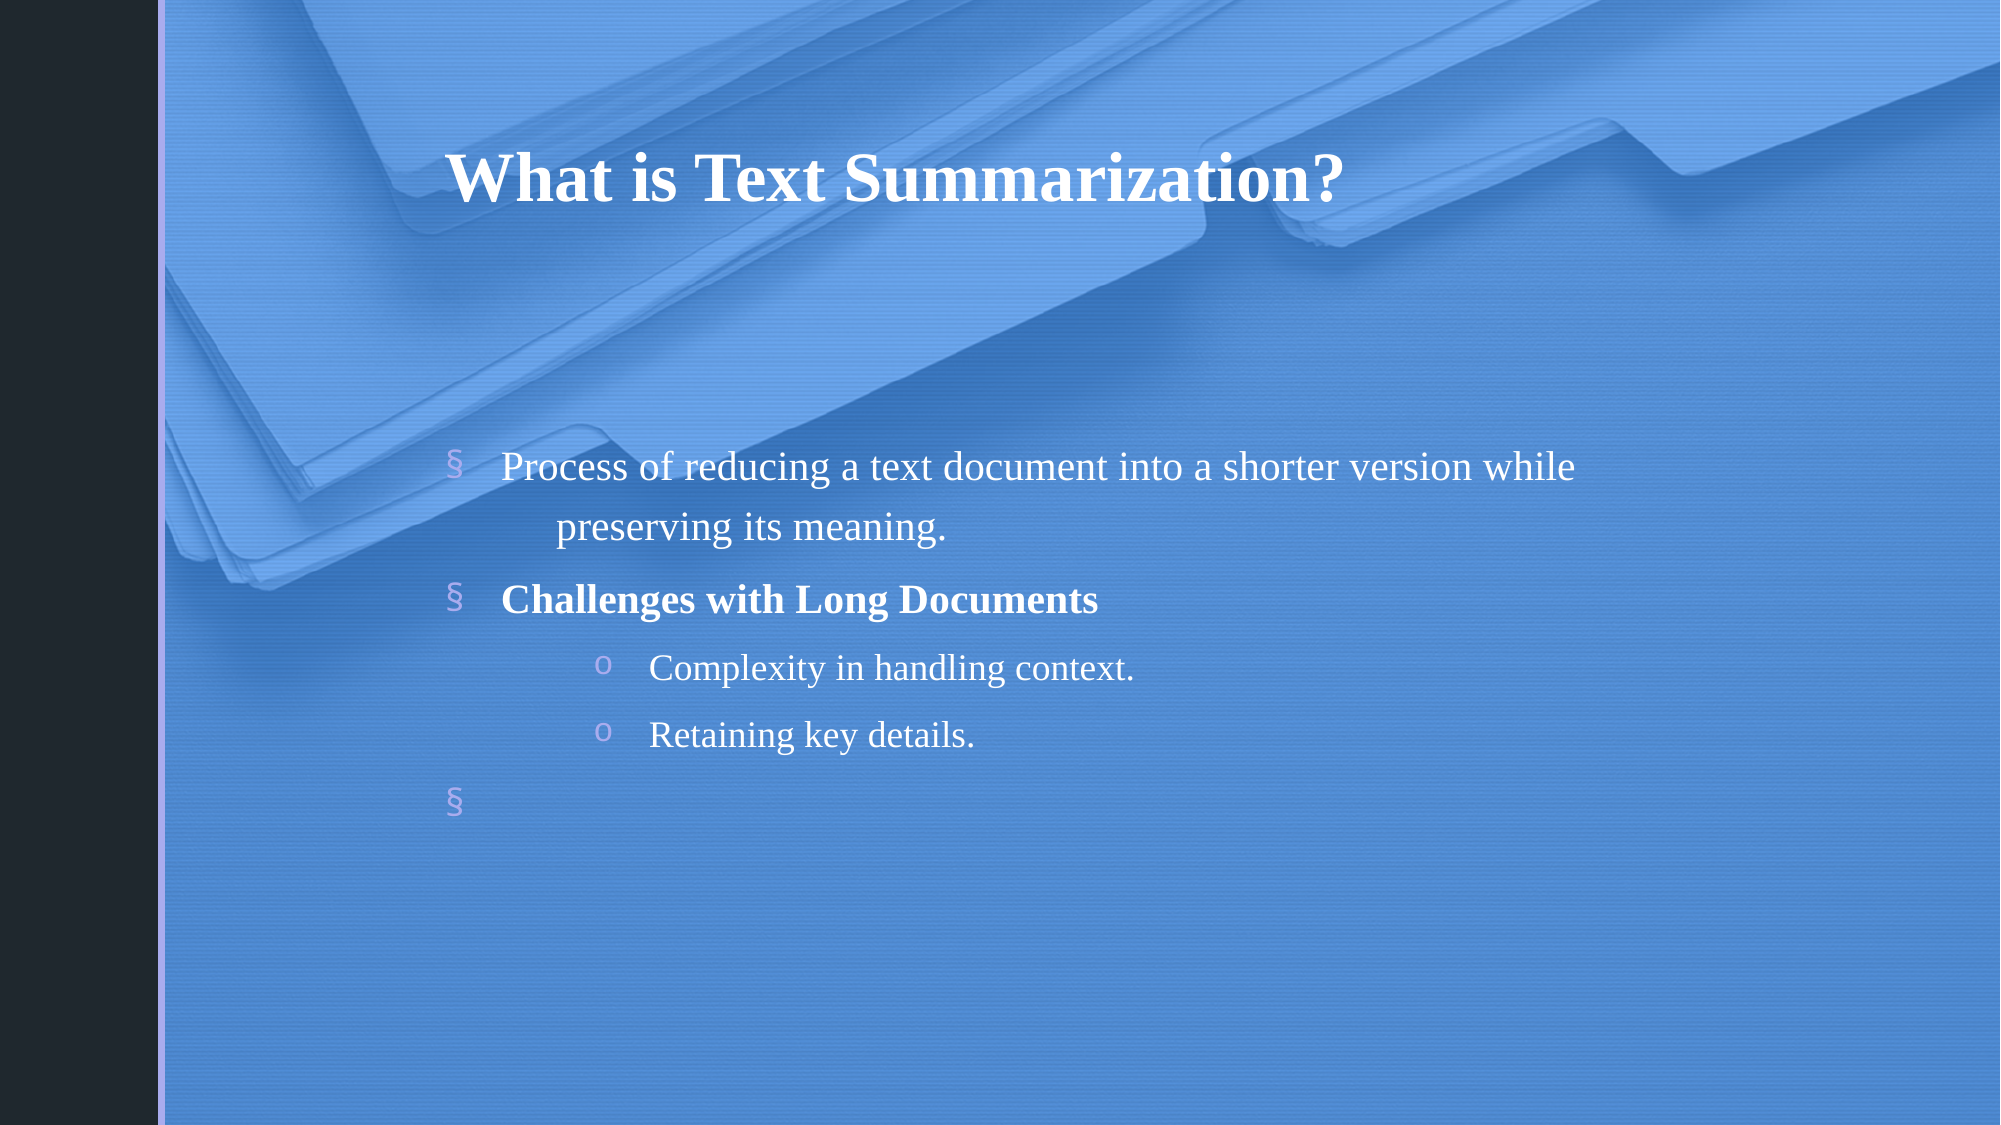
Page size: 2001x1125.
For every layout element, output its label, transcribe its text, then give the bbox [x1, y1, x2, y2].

title What is Text Summarization? [428, 132, 1734, 310]
picture [165, 0, 2000, 1125]
text_box [0, 0, 165, 1125]
list Process of reducing a text document into a shorter version while preserving its meaning. Challenges with Long Documents Complexity in handling context. Retaining key details. [428, 336, 1734, 993]
